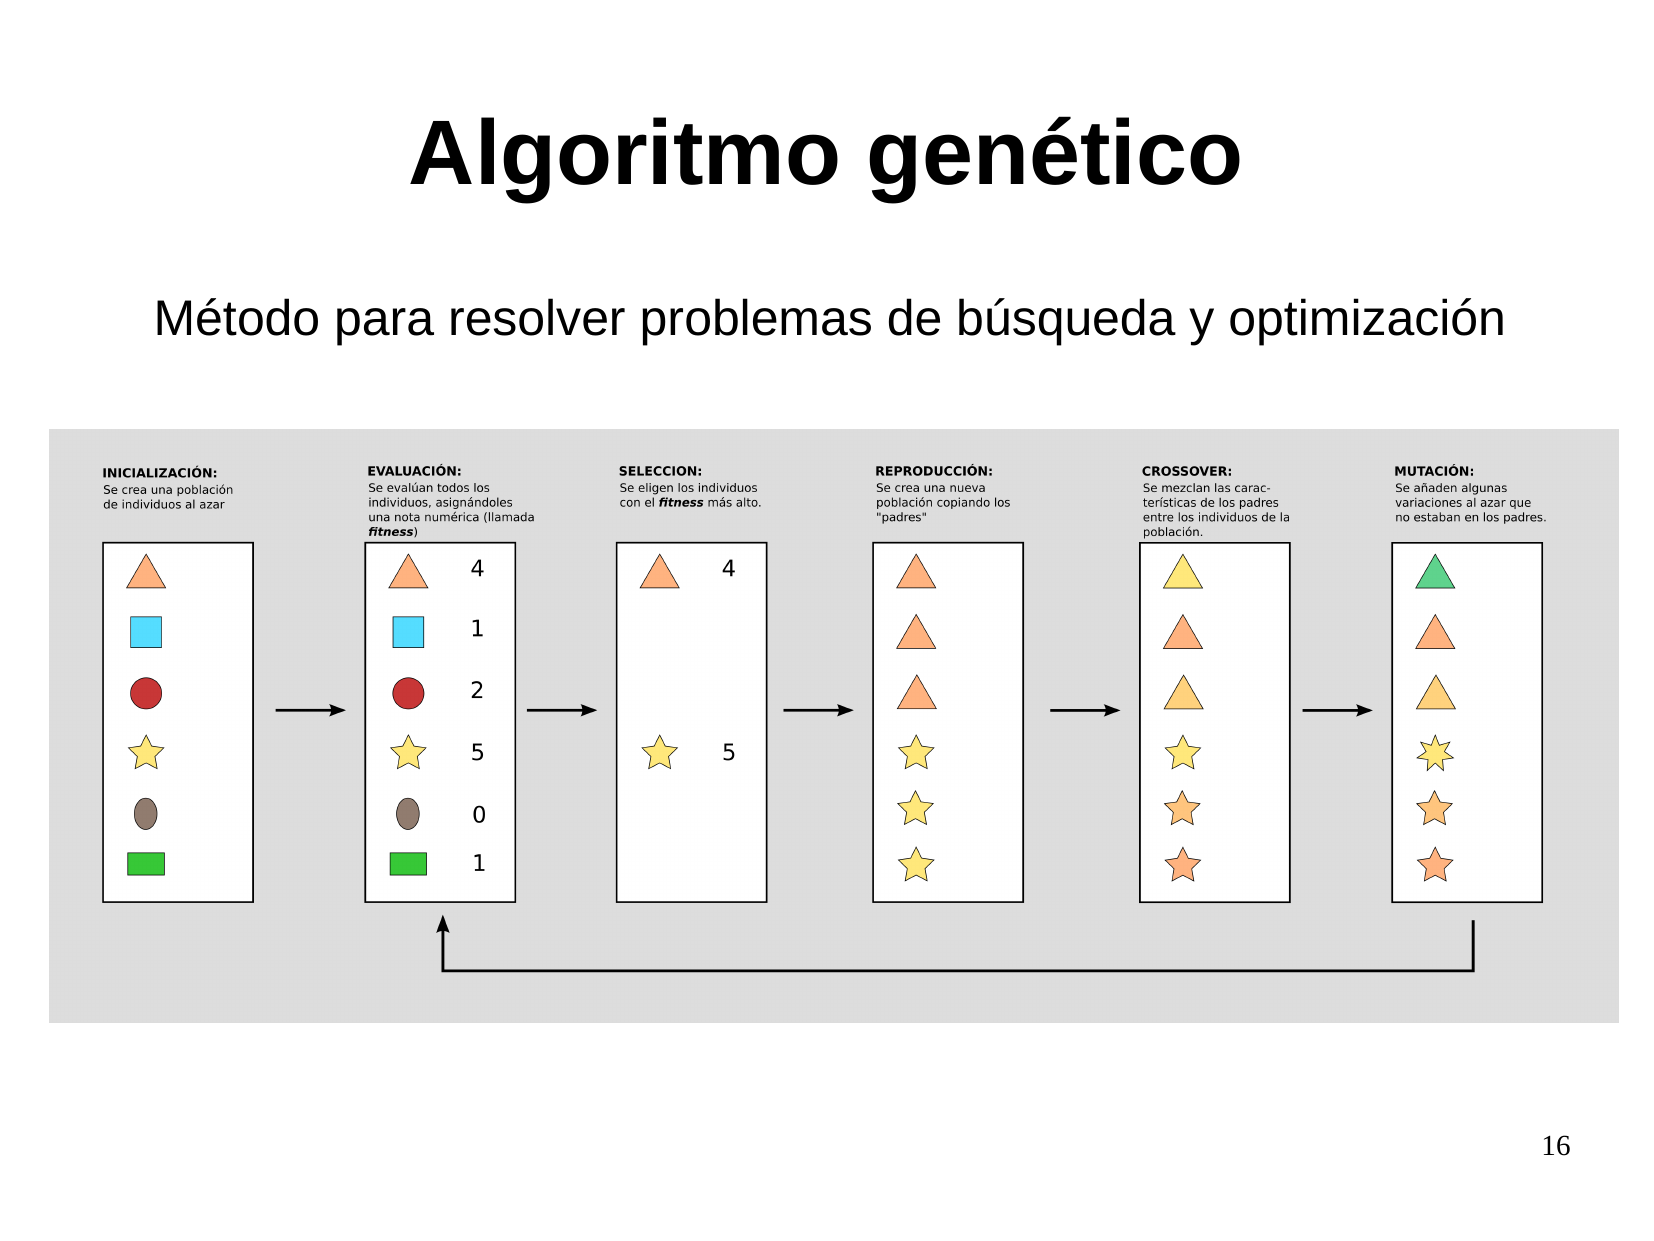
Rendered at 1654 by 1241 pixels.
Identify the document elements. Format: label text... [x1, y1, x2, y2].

list Método para resolver problemas de búsqueda y optimización [82, 290, 1571, 429]
title Algoritmo genético [82, 49, 1571, 257]
picture [49, 429, 1619, 1023]
